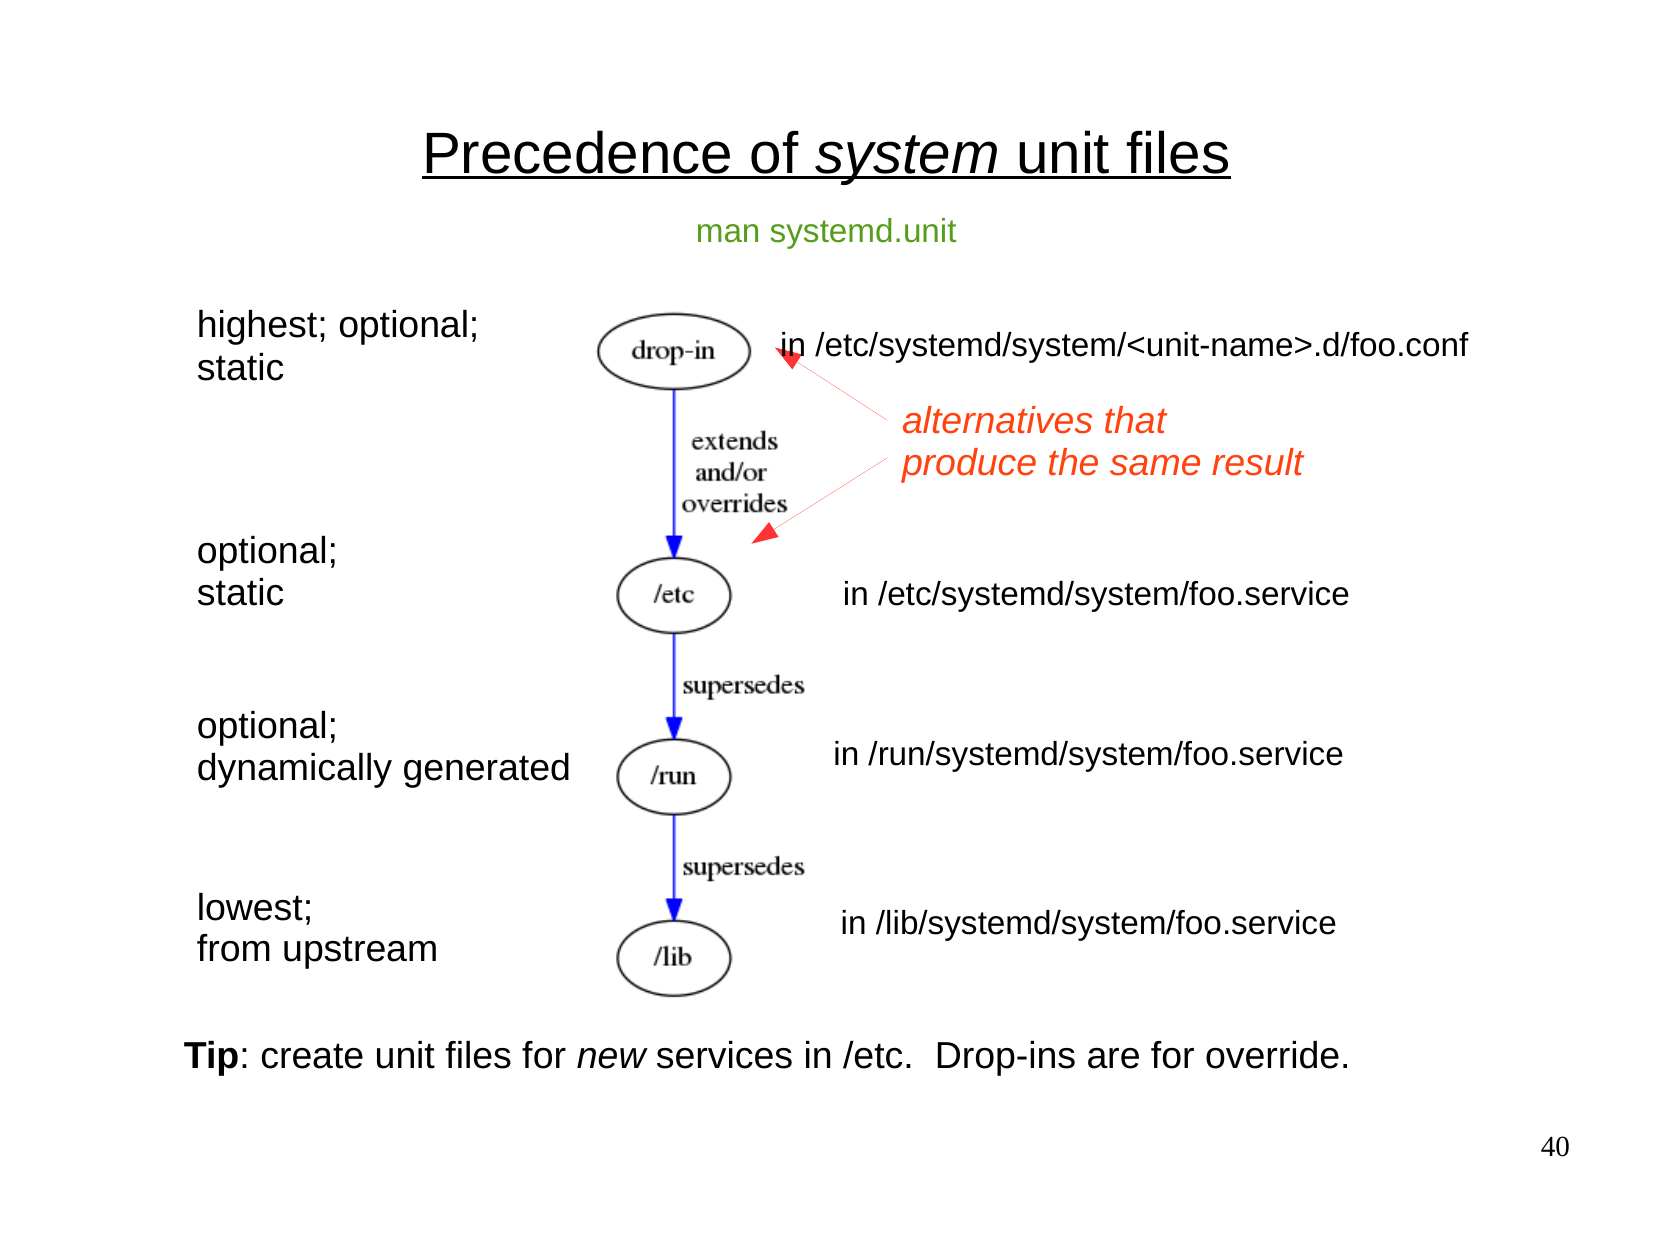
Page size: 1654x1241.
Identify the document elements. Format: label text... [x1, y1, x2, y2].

text_box alternatives that produce the same result [887, 392, 1319, 491]
text_box in /etc/systemd/system/<unit-name>.d/foo.conf [765, 318, 1485, 376]
title Precedence of system unit files [82, 49, 1571, 257]
text_box in /etc/systemd/system/foo.service [828, 568, 1366, 626]
text_box Tip: create unit files for new services in /etc. Drop-ins are for override. [168, 1027, 1367, 1084]
text_box in /run/systemd/system/foo.service [818, 727, 1360, 785]
text_box optional; static [182, 521, 545, 621]
text_box lowest; from upstream [182, 878, 454, 978]
picture [590, 306, 814, 1005]
text_box optional; dynamically generated [182, 696, 585, 796]
text_box man systemd.unit [681, 204, 972, 257]
text_box highest; optional; static [182, 296, 545, 396]
text_box in /lib/systemd/system/foo.service [825, 896, 1353, 954]
